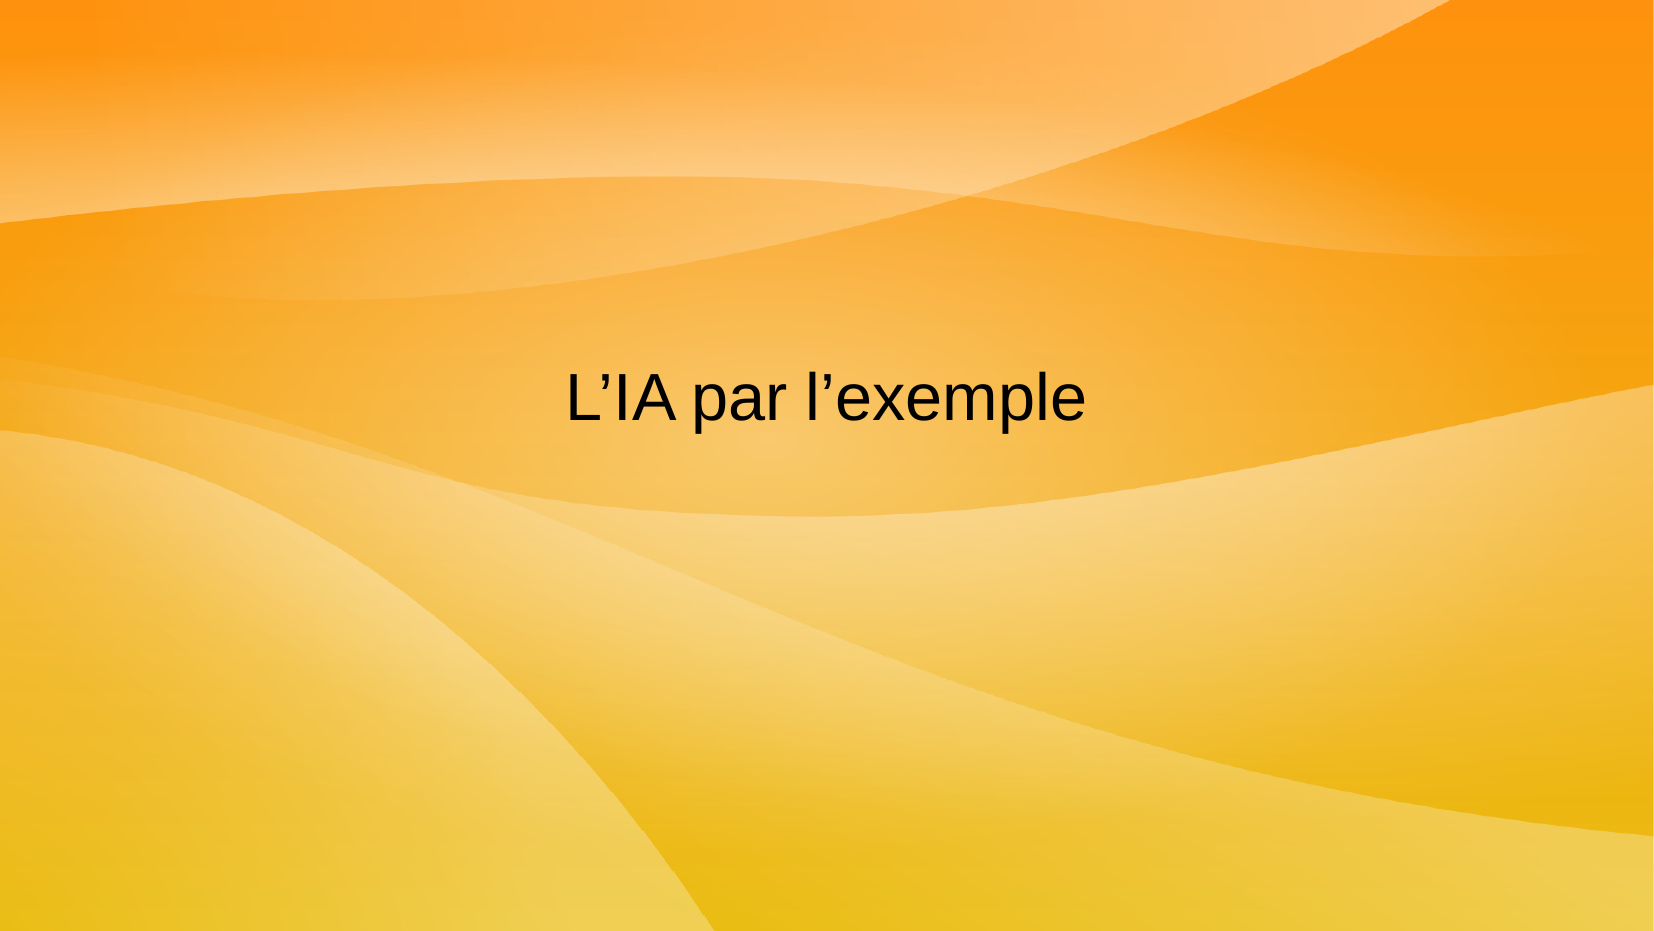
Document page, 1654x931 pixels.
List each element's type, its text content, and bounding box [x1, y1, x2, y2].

subtitle L’IA par l’exemple [82, 37, 1571, 757]
picture [0, 0, 1654, 931]
